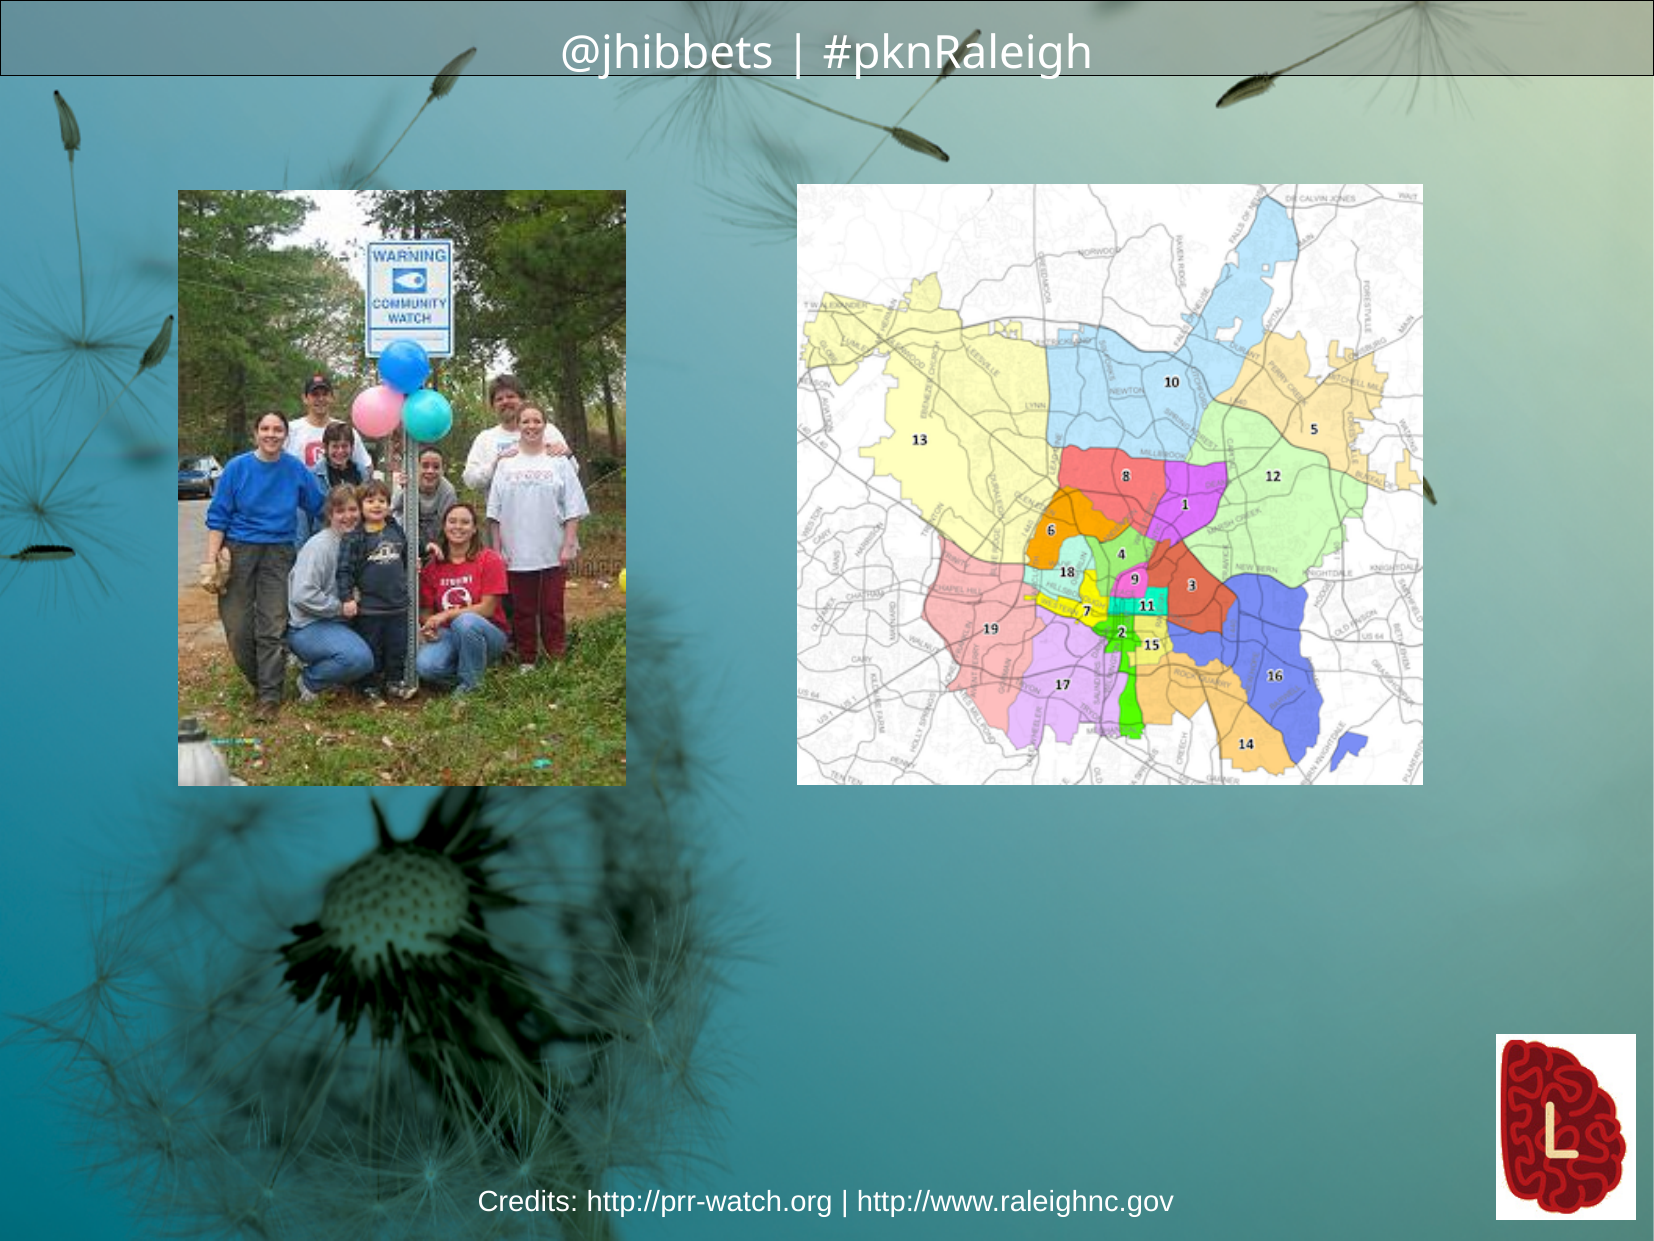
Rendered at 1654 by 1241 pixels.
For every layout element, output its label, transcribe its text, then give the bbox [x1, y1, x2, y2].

picture [0, 76, 1654, 1241]
text_box Credits: http://prr-watch.org | http://www.raleighnc.gov [462, 1177, 1200, 1225]
